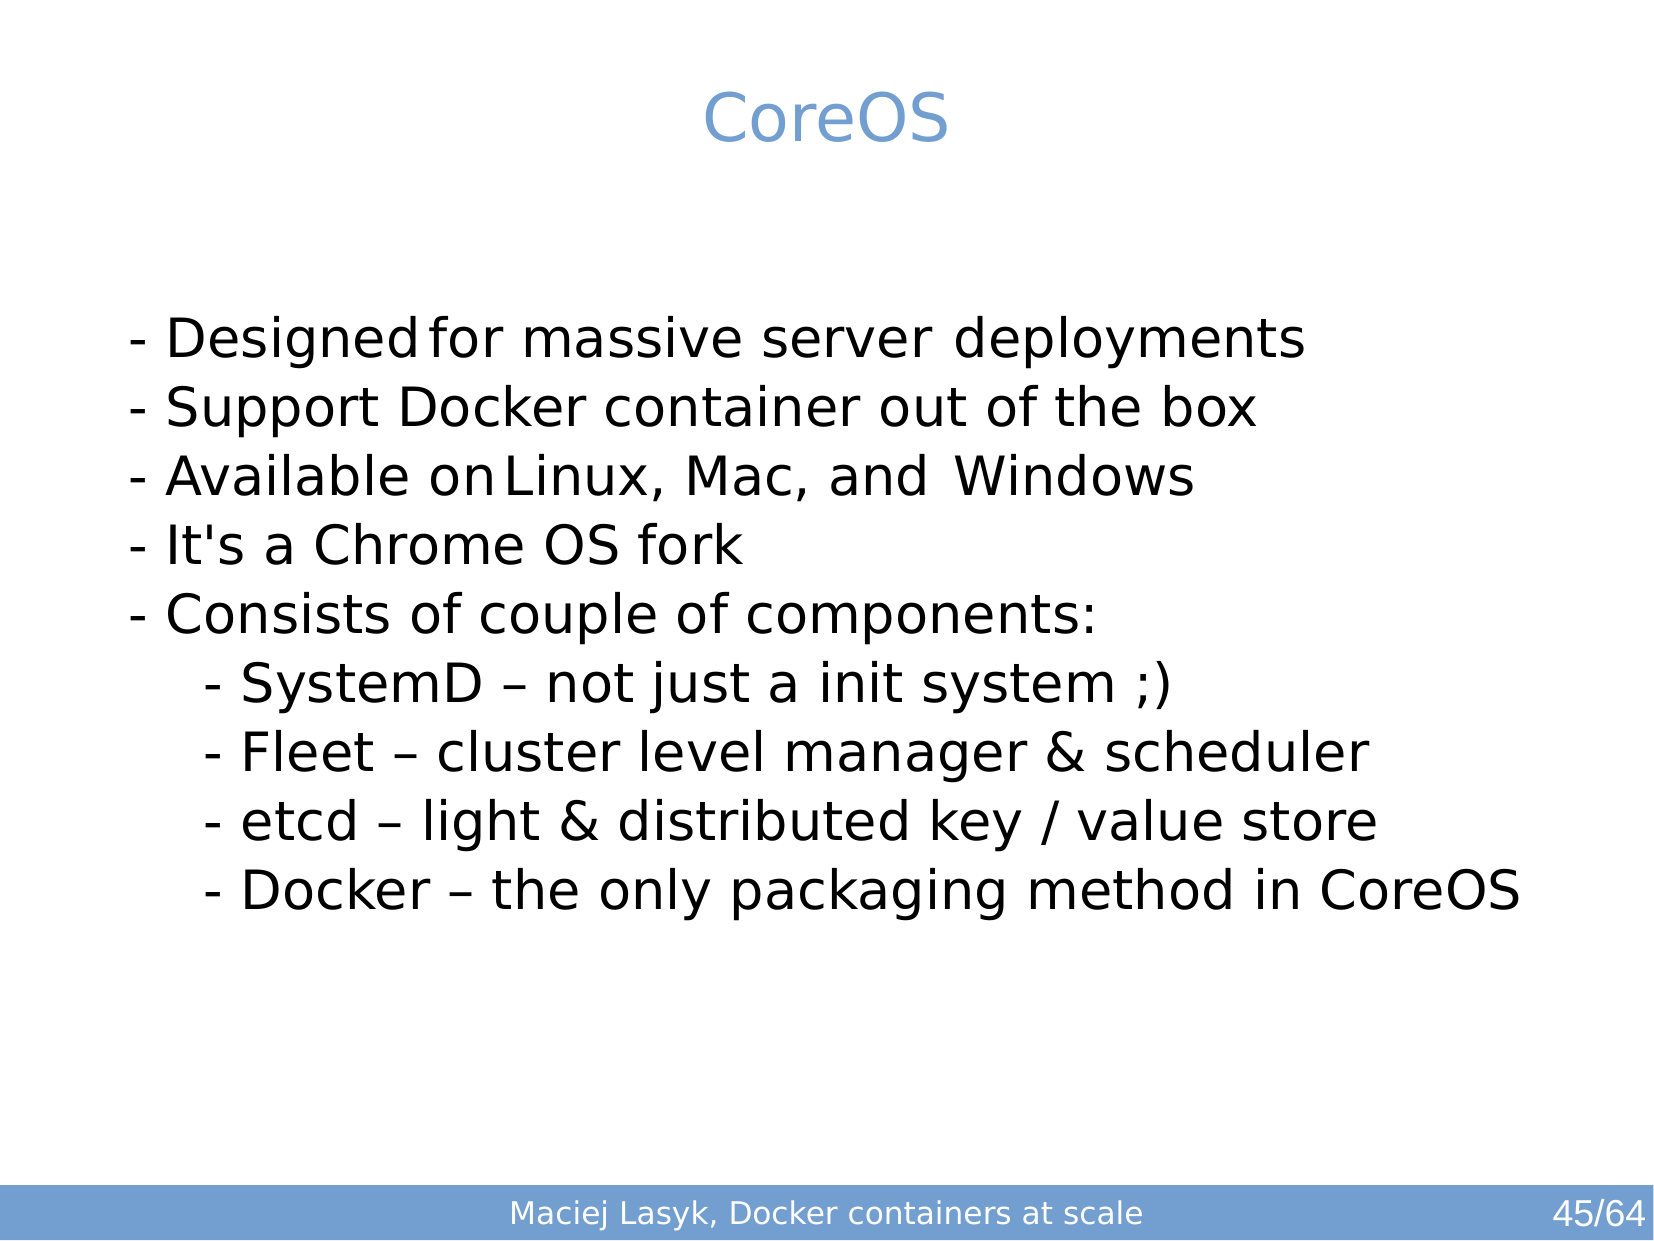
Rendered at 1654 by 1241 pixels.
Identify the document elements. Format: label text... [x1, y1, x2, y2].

text_box 45/64 [1527, 1185, 1654, 1241]
text_box [0, 1185, 1527, 1241]
text_box CoreOS [687, 72, 967, 166]
text_box Maciej Lasyk, Docker containers at scale [494, 1188, 1160, 1240]
text_box - Designed for massive server deployments - Support Docker container out of the box - Available on Linux, Mac, and Windows - It's a Chrome OS fork - Consists of couple of components: - SystemD – not just a init system ;) - Fleet – cluster level manager & scheduler - etcd – light & distributed key / value store - Docker – the only packaging method in CoreOS [114, 300, 1540, 1000]
